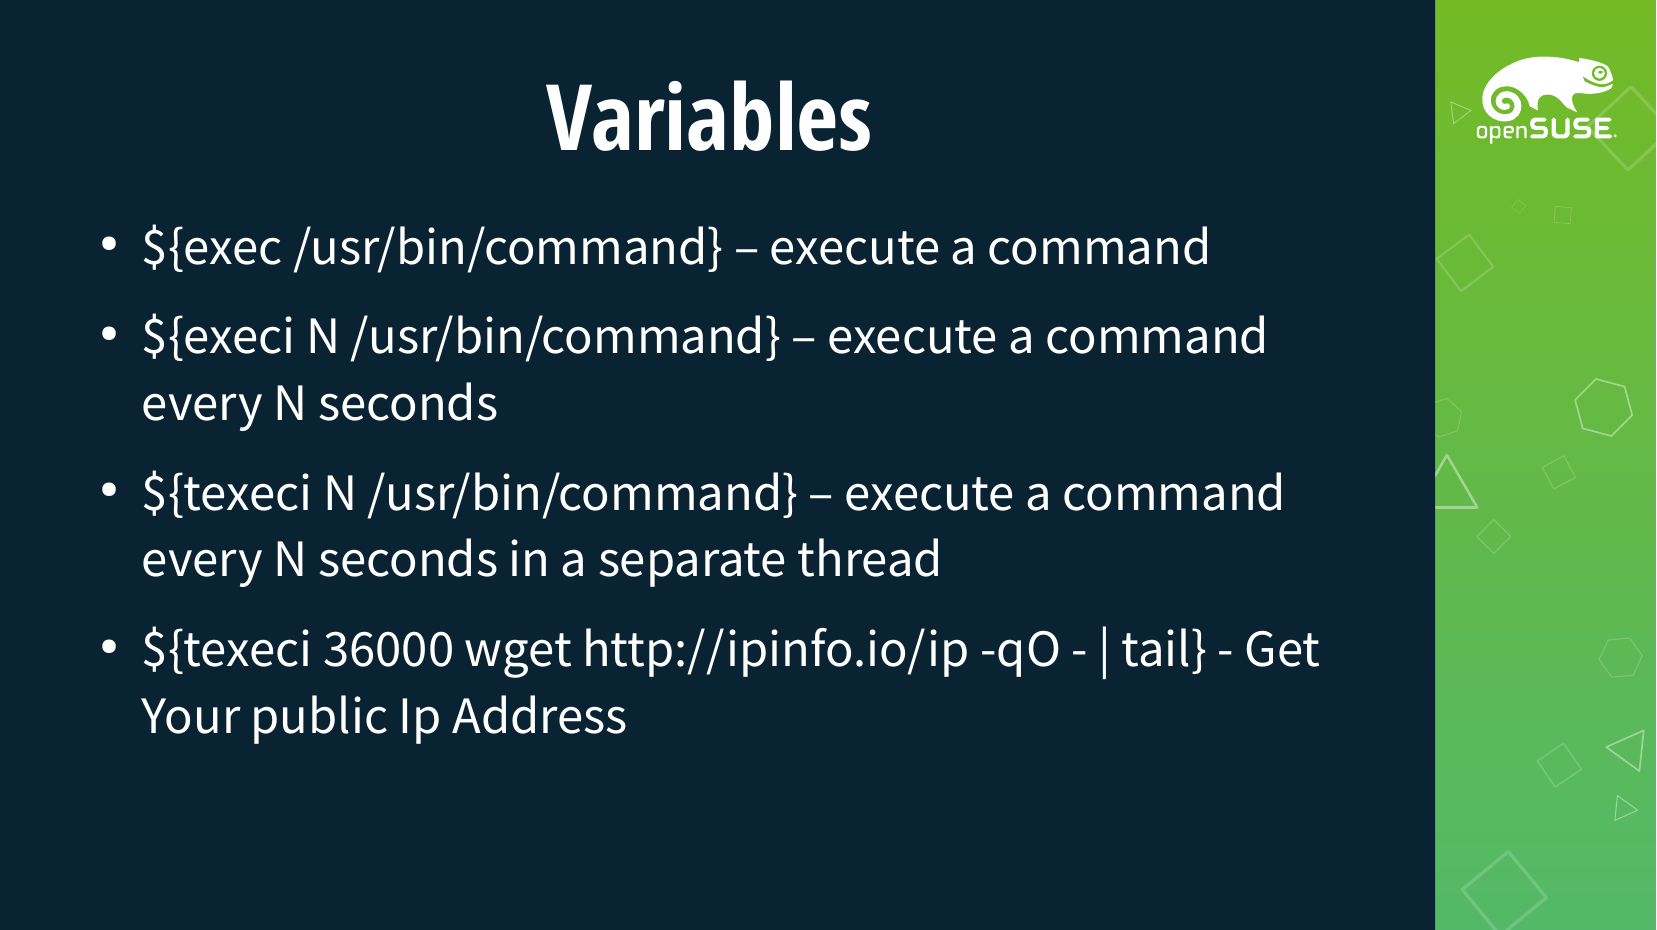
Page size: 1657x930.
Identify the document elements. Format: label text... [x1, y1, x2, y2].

title Variables [82, 37, 1338, 193]
list ${exec /usr/bin/command} – execute a command ${execi N /usr/bin/command} – execute a command every N seconds ${texeci N /usr/bin/command} – execute a command every N seconds in a separate thread ${texeci 36000 wget http://ipinfo.io/ip -qO - | tail} - Get Your public Ip Address [85, 212, 1341, 752]
